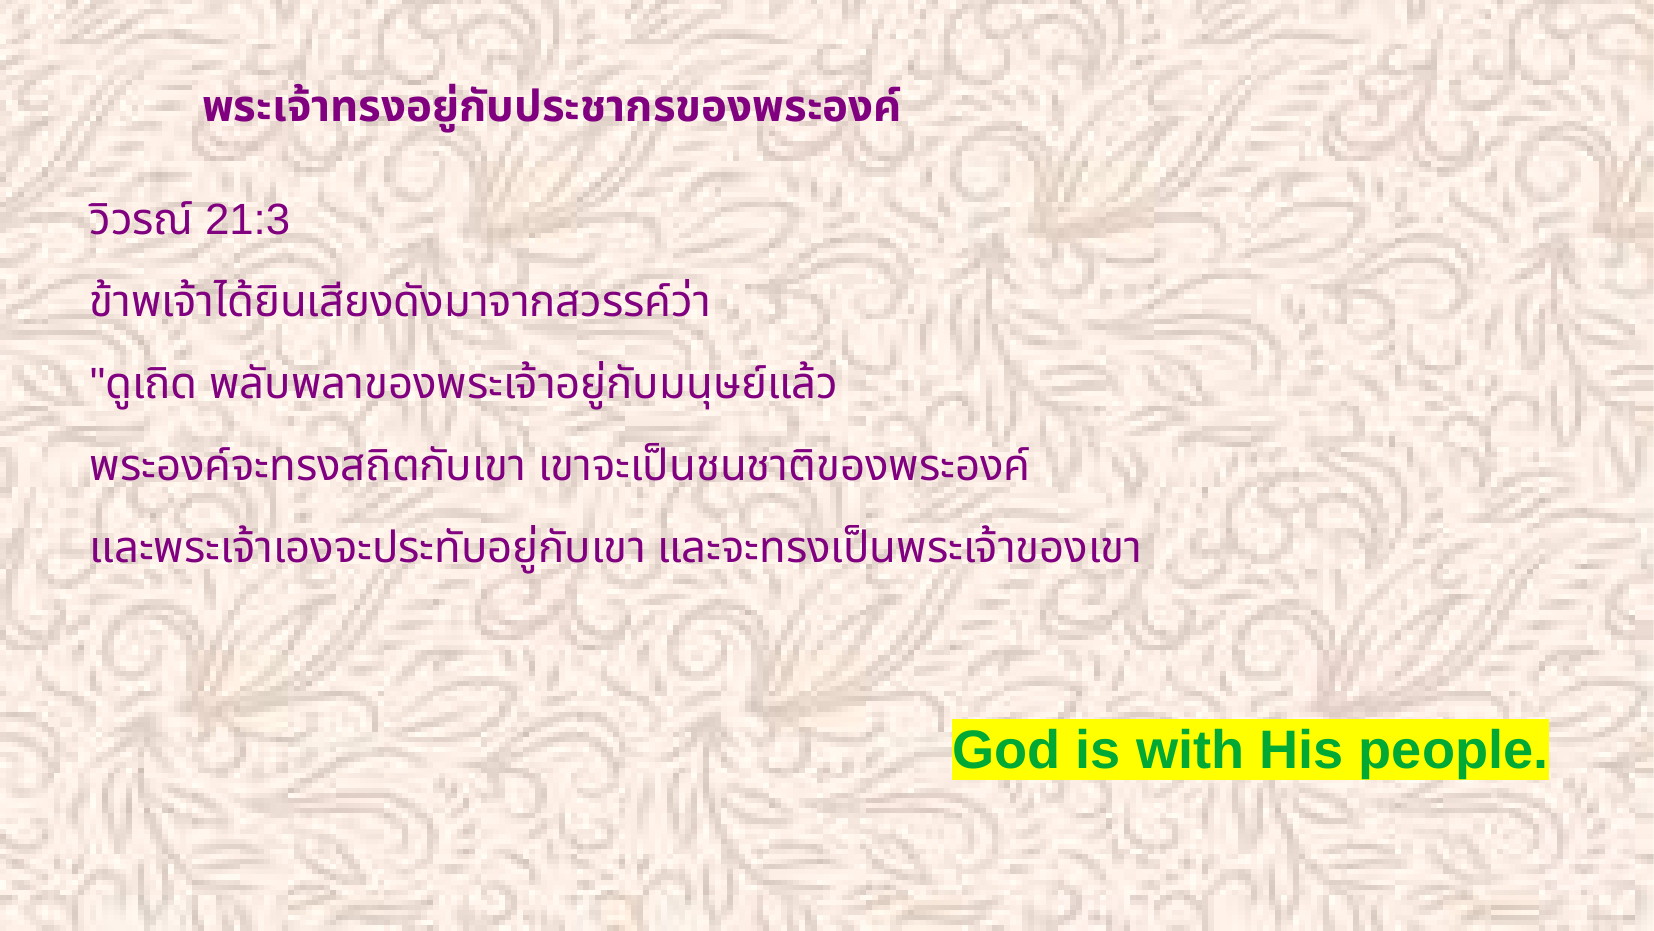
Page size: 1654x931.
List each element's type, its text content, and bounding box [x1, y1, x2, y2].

text_box วิวรณ์ 21:3 ข้าพเจ้าได้ยินเสียงดังมาจากสวรรค์ว่า "ดูเถิด พลับพลาของพระเจ้าอยู่กับมนุษย์แล้ว พระองค์จะทรงสถิตกับเขา เขาจะเป็นชนชาติของพระองค์ และพระเจ้าเองจะประทับอยู่กับเขา และจะทรงเป็นพระเจ้าของเขา [75, 187, 1576, 676]
picture [0, 0, 1654, 931]
text_box God is with His people. [937, 711, 1613, 826]
text_box พระเจ้าทรงอยู่กับประชากรของพระองค์ [187, 75, 1501, 161]
